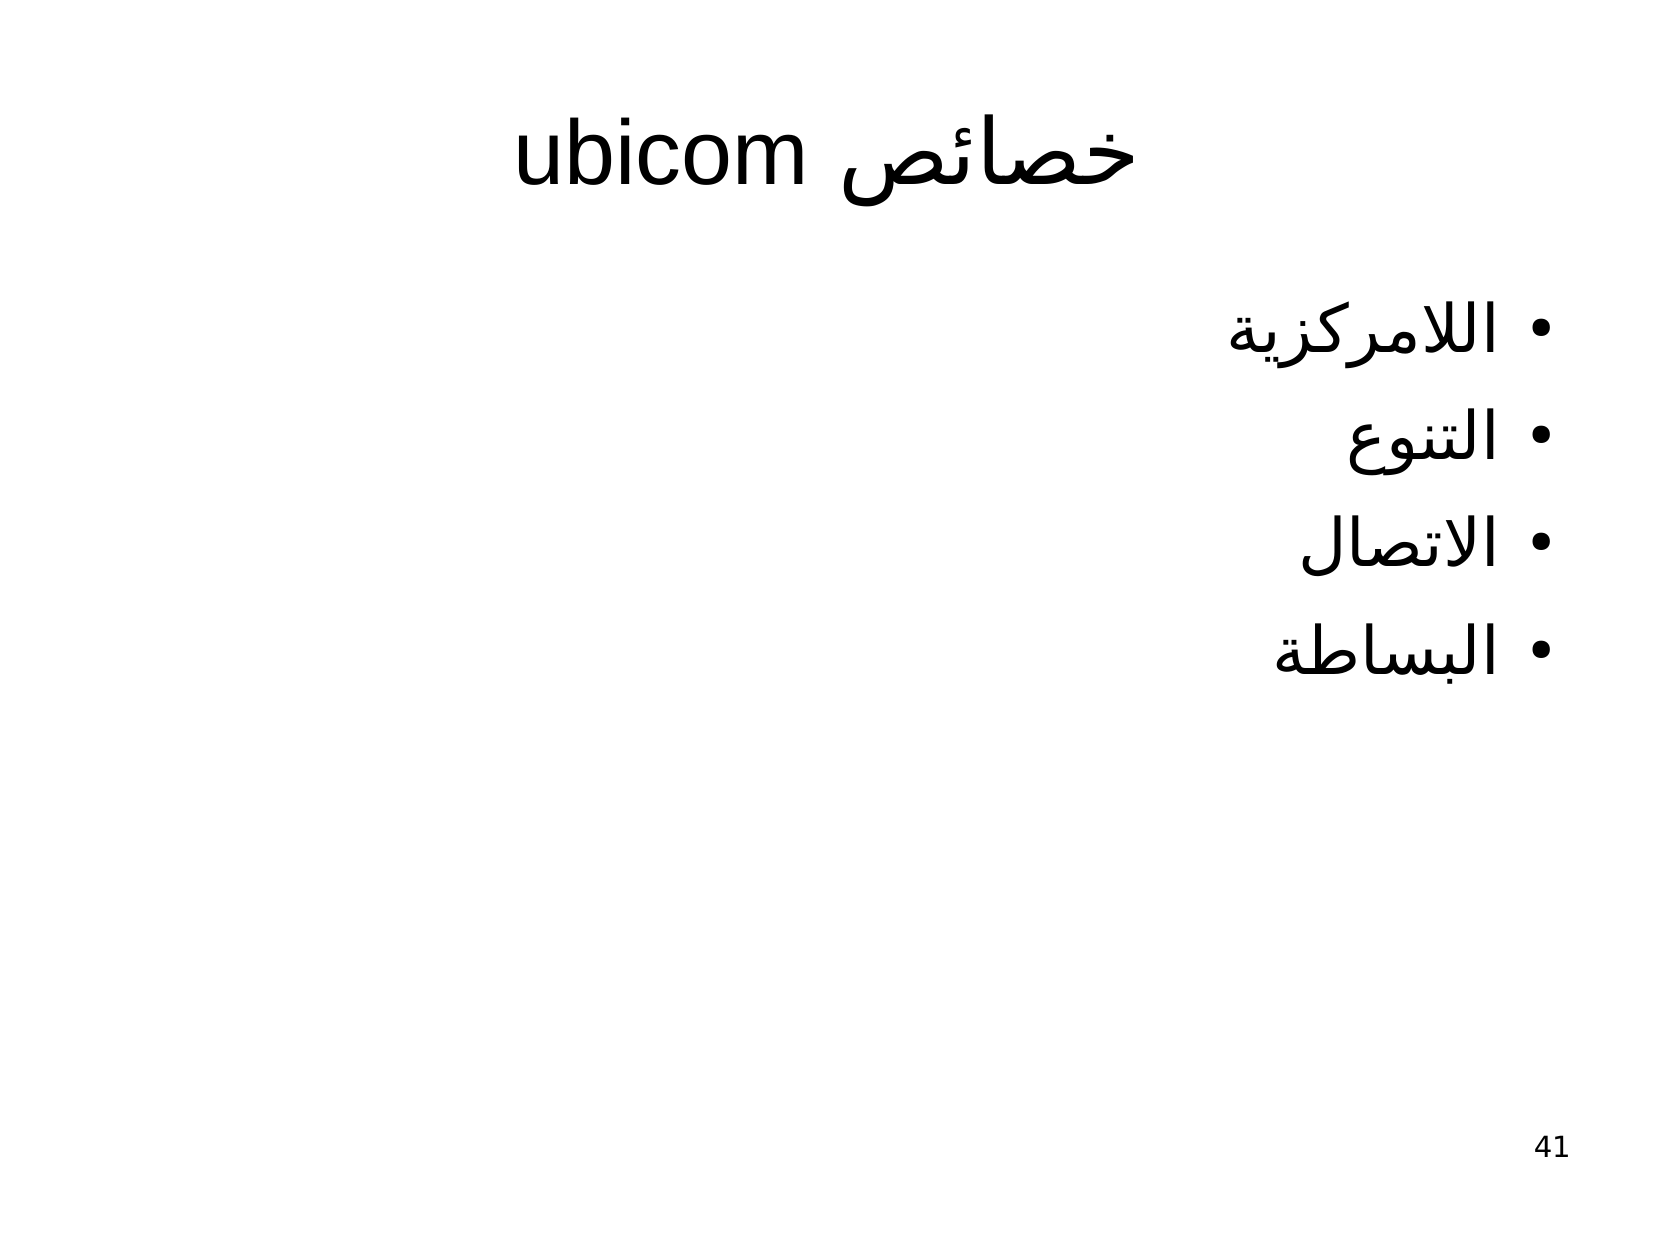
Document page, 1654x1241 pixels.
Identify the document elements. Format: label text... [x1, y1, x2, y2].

title خصائص ubicom [82, 49, 1571, 257]
list اللامركزية التنوع الاتصال البساطة [82, 290, 1571, 1010]
